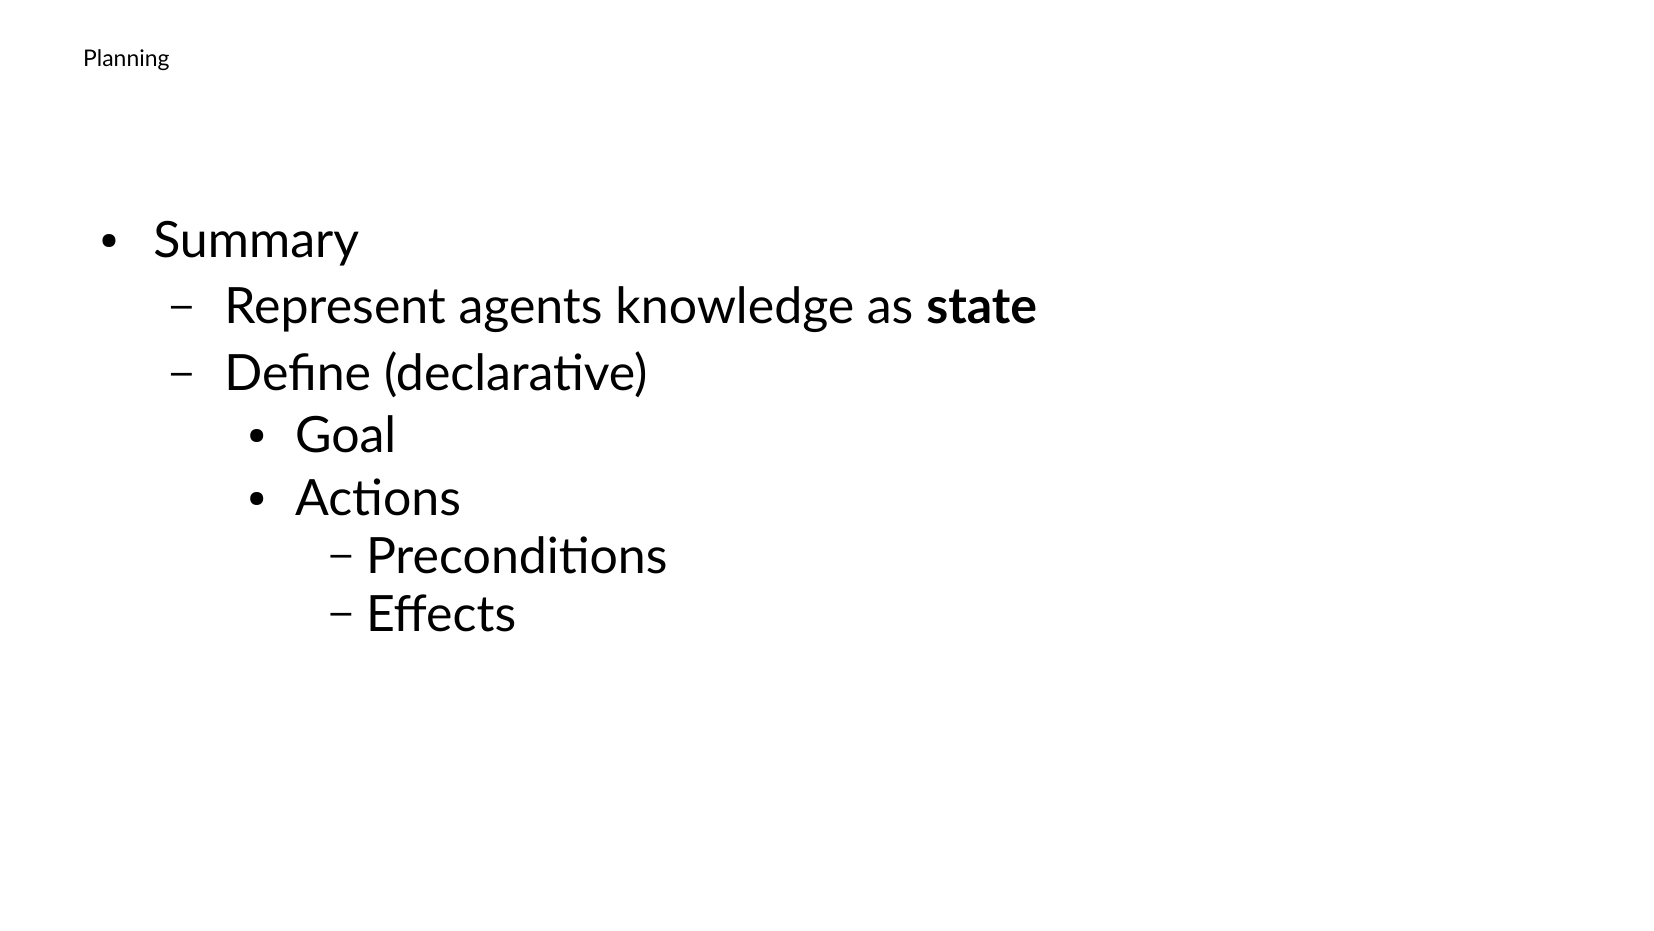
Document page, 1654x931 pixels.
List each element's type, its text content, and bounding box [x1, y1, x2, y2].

title Planning [83, 0, 1571, 119]
list Summary Represent agents knowledge as state Define (declarative) Goal Actions Preconditions Effects [82, 217, 1571, 839]
